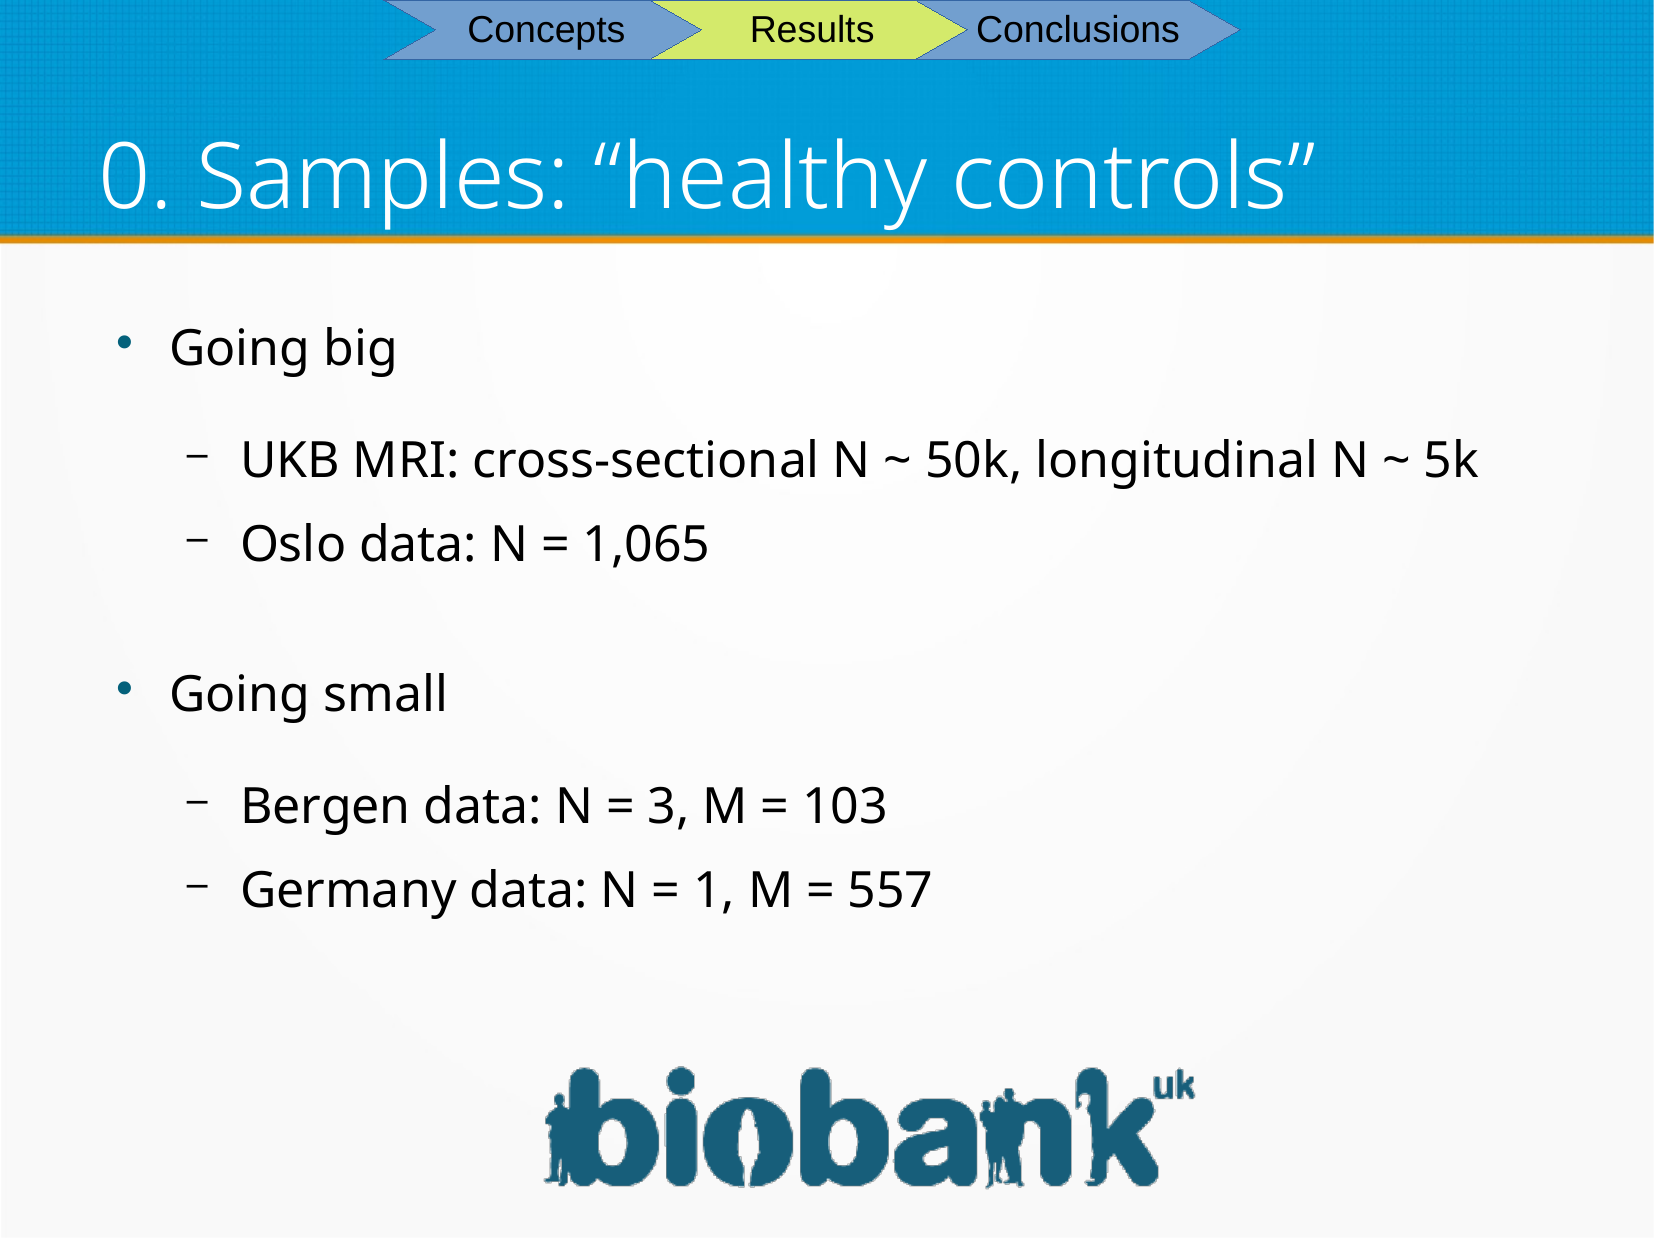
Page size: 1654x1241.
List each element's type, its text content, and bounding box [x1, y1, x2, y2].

text_box Conclusions [915, 0, 1241, 60]
picture [0, 233, 1654, 1241]
text_box Concepts [383, 0, 700, 60]
title 0. Samples: “healthy controls” [98, 19, 1654, 227]
text_box Results [649, 0, 966, 60]
list Going big UKB MRI: cross-sectional N ~ 50k, longitudinal N ~ 5k Oslo data: N = 1,065 Going small Bergen data: N = 3, M = 103 Germany data: N = 1, M = 557 [98, 315, 1625, 1080]
